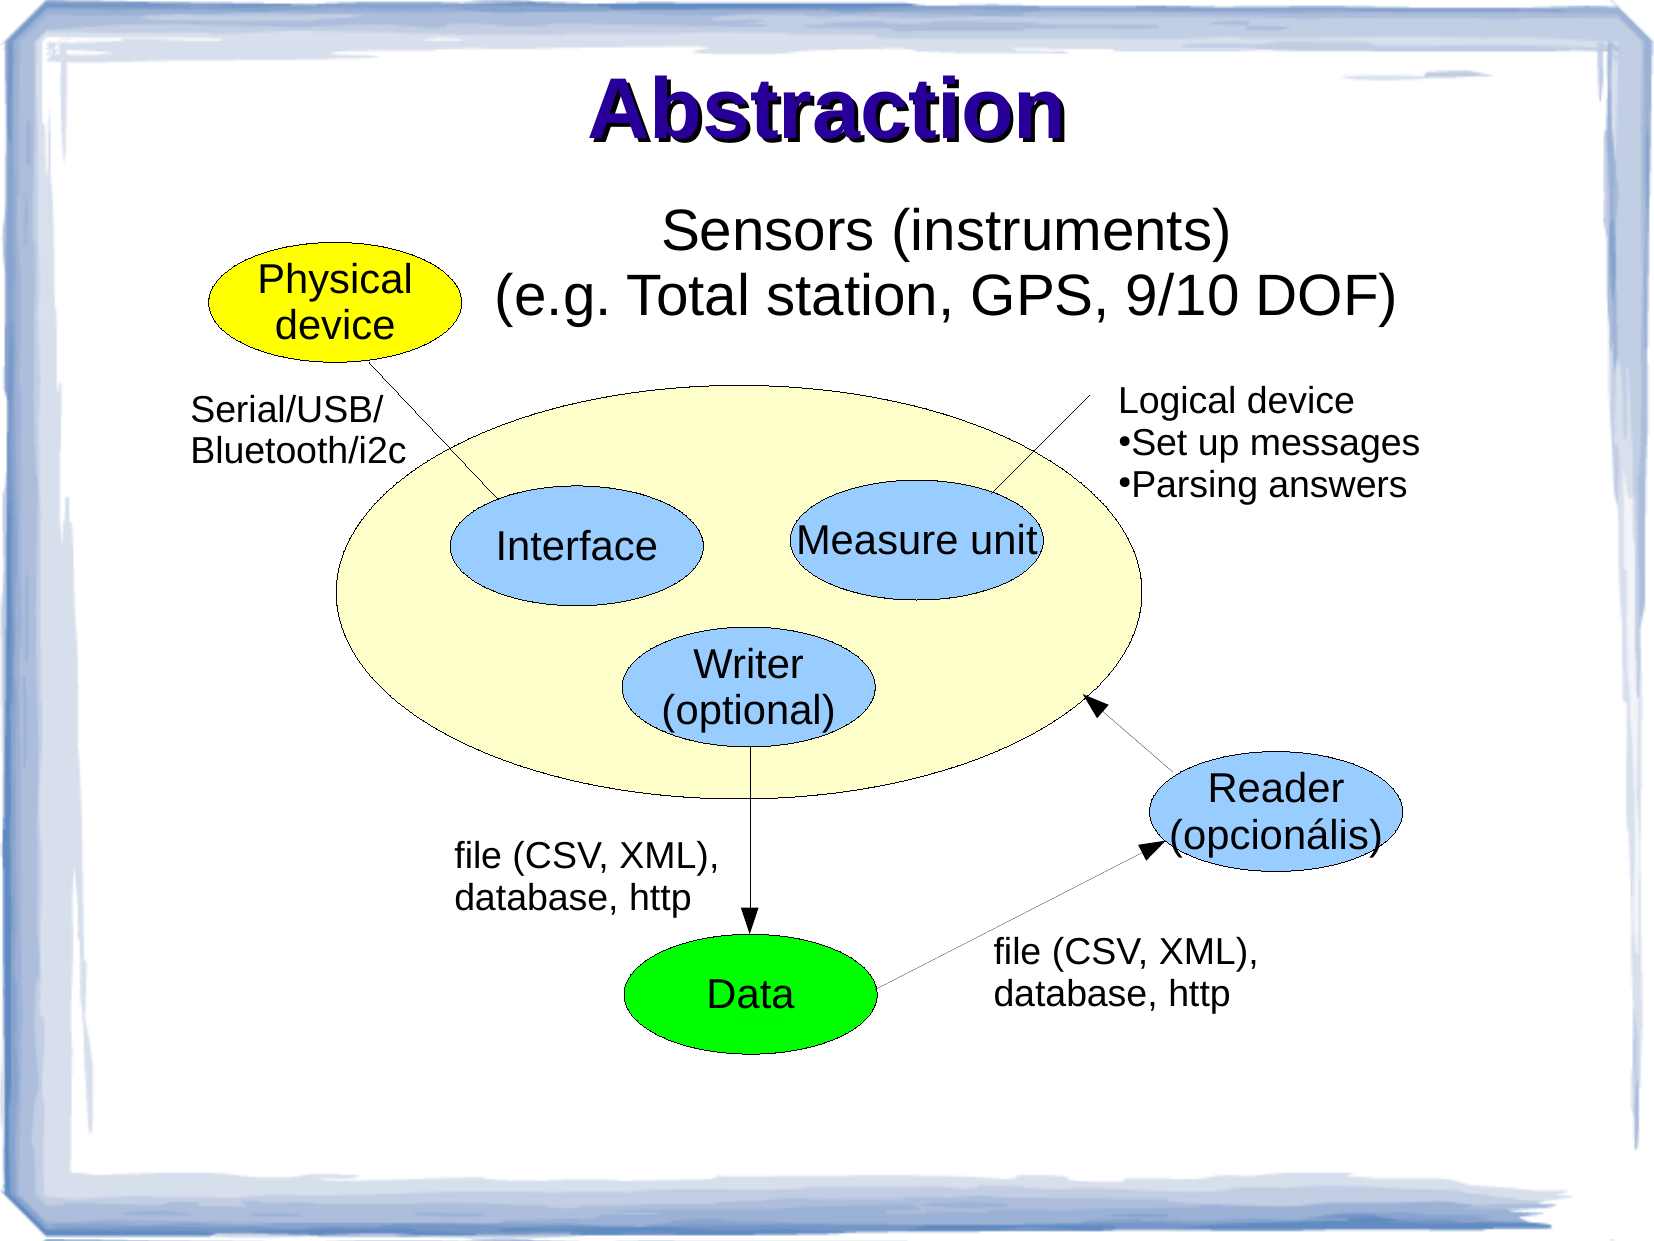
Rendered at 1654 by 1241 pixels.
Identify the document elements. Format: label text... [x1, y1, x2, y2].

text_box Logical device Set up messages Parsing answers [1103, 371, 1436, 513]
text_box Interface [450, 485, 704, 606]
text_box Measure unit [790, 480, 1044, 601]
text_box Writer (optional) [622, 627, 876, 747]
text_box file (CSV, XML), database, http [978, 923, 1277, 1030]
text_box file (CSV, XML), database, http [439, 826, 738, 935]
text_box Reader (opcionális) [1149, 751, 1403, 872]
text_box Serial/USB/ Bluetooth/i2c [175, 380, 422, 480]
text_box Physical device [208, 242, 462, 363]
text_box [336, 385, 1142, 799]
text_box Sensors (instruments) (e.g. Total station, GPS, 9/10 DOF) [479, 190, 1422, 336]
text_box Data [624, 934, 878, 1055]
picture [0, 0, 1654, 1241]
title Abstraction [82, 49, 1571, 169]
